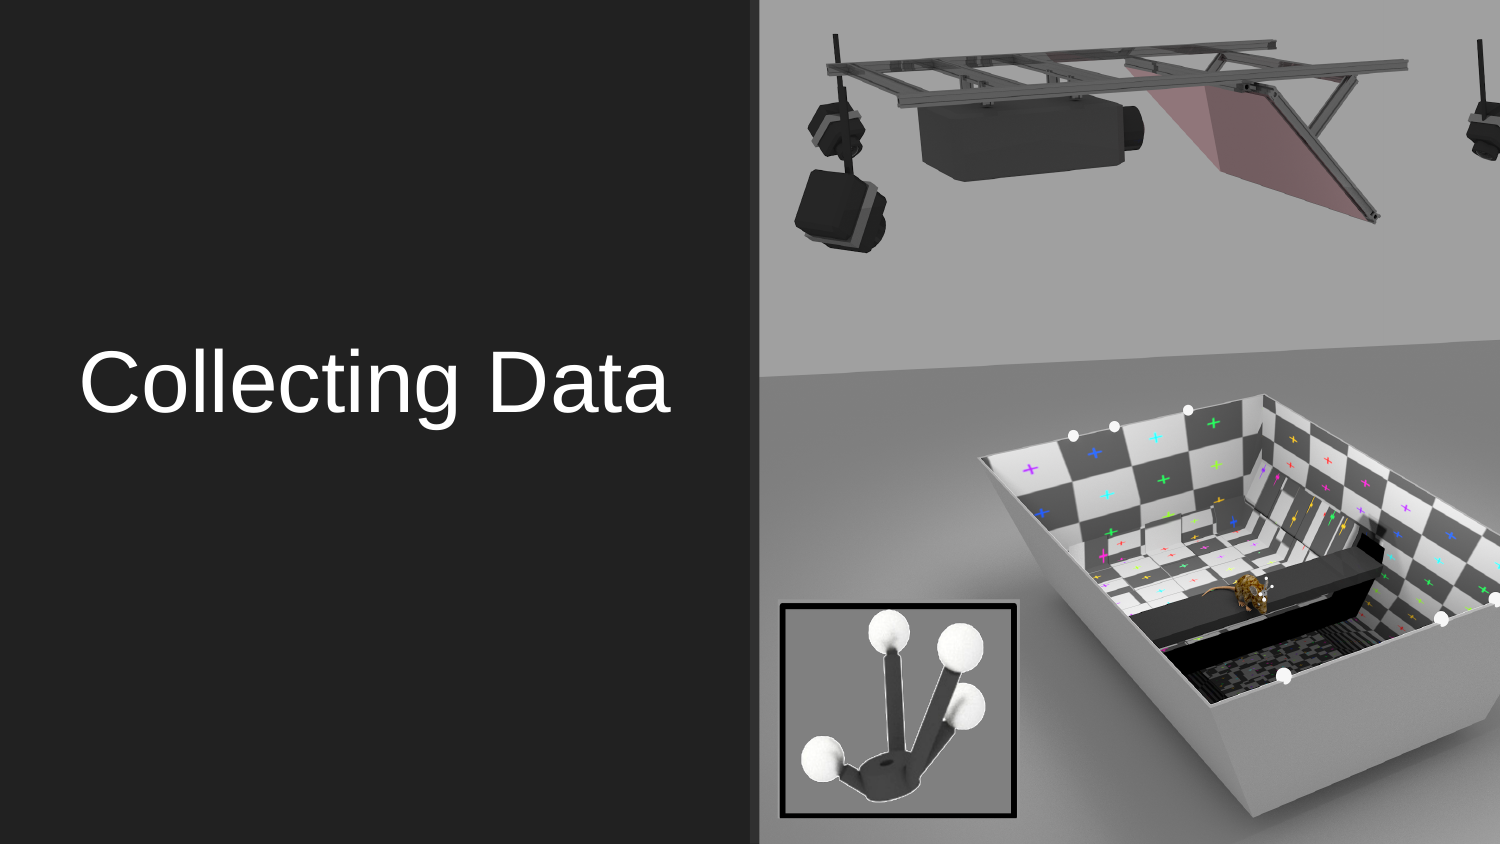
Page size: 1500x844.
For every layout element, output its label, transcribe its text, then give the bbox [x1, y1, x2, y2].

picture [759, 0, 1500, 844]
title Collecting Data [43, 202, 708, 446]
